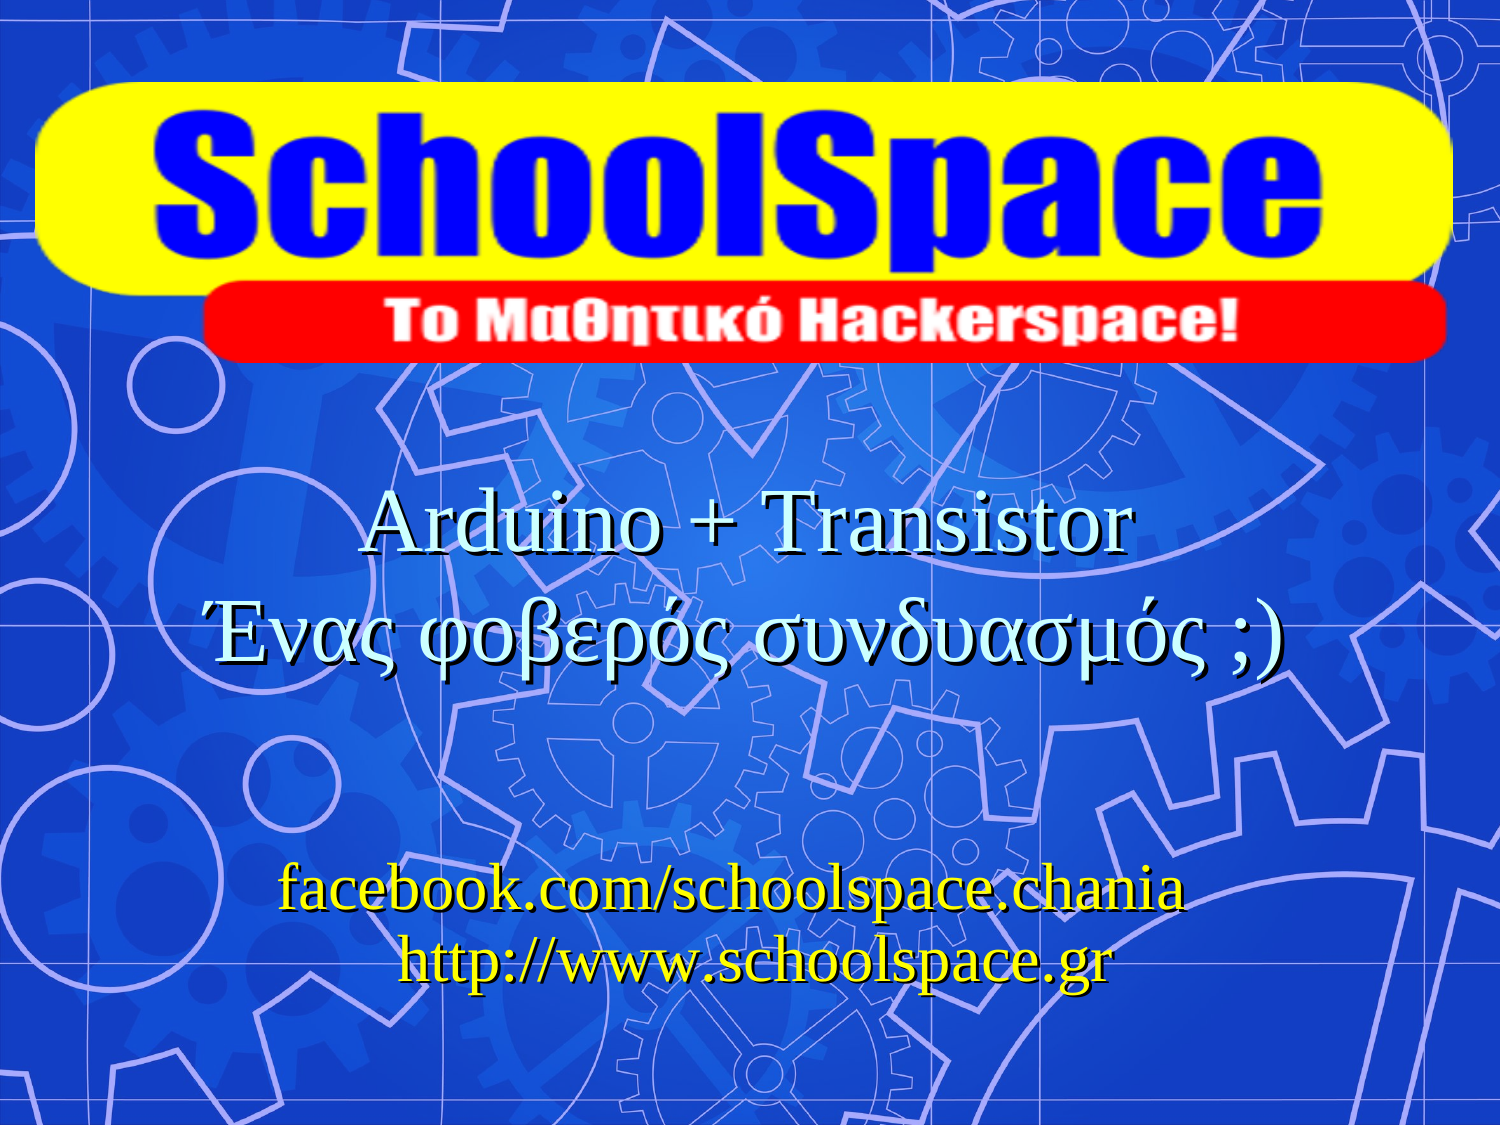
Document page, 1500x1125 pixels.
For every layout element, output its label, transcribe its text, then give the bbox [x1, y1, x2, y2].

picture [35, 82, 1453, 363]
title Arduino + Transistor Ένας φοβερός συνδυασμός ;) [42, 437, 1449, 703]
title facebook.com/schoolspace.chania [47, 762, 1417, 1004]
title http://www.schoolspace.gr [70, 833, 1441, 1075]
